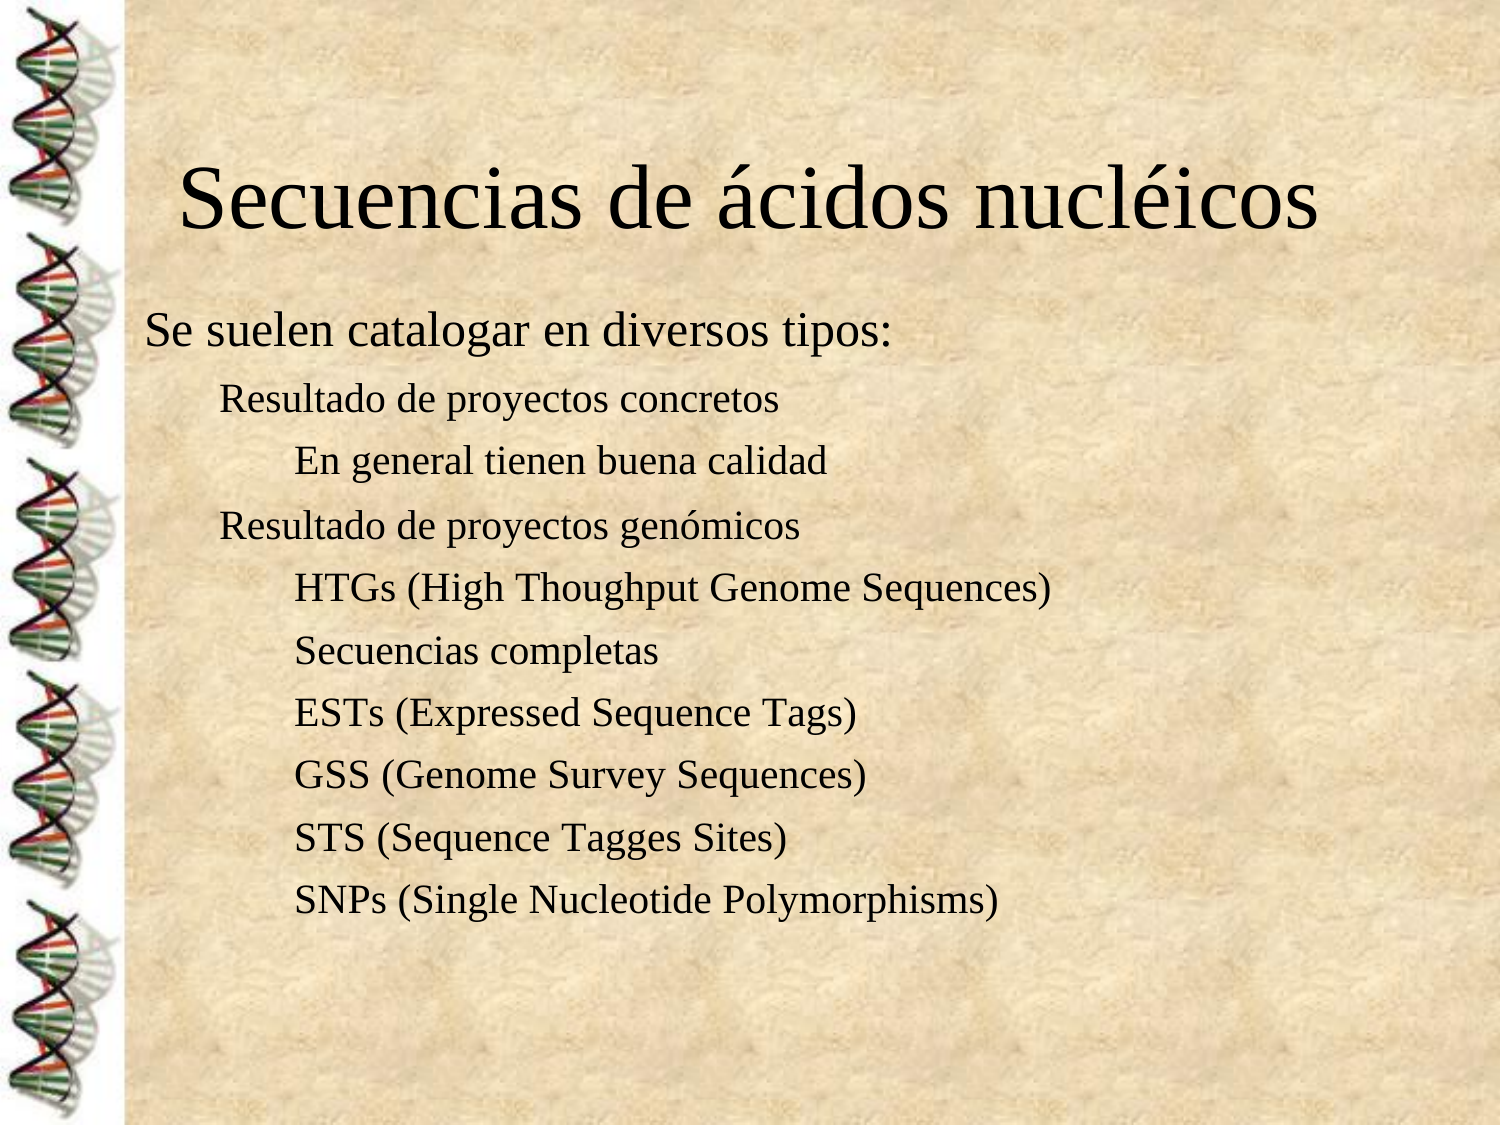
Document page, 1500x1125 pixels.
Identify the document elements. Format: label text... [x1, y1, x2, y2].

title Secuencias de ácidos nucléicos [112, 80, 1388, 308]
picture [0, 0, 1500, 1125]
list Se suelen catalogar en diversos tipos: Resultado de proyectos concretos En general tienen buena calidad Resultado de proyectos genómicos HTGs (High Thoughput Genome Sequences) Secuencias completas ESTs (Expressed Sequence Tags) GSS (Genome Survey Sequences) STS (Sequence Tagges Sites) SNPs (Single Nucleotide Polymorphisms) [144, 297, 1420, 1045]
